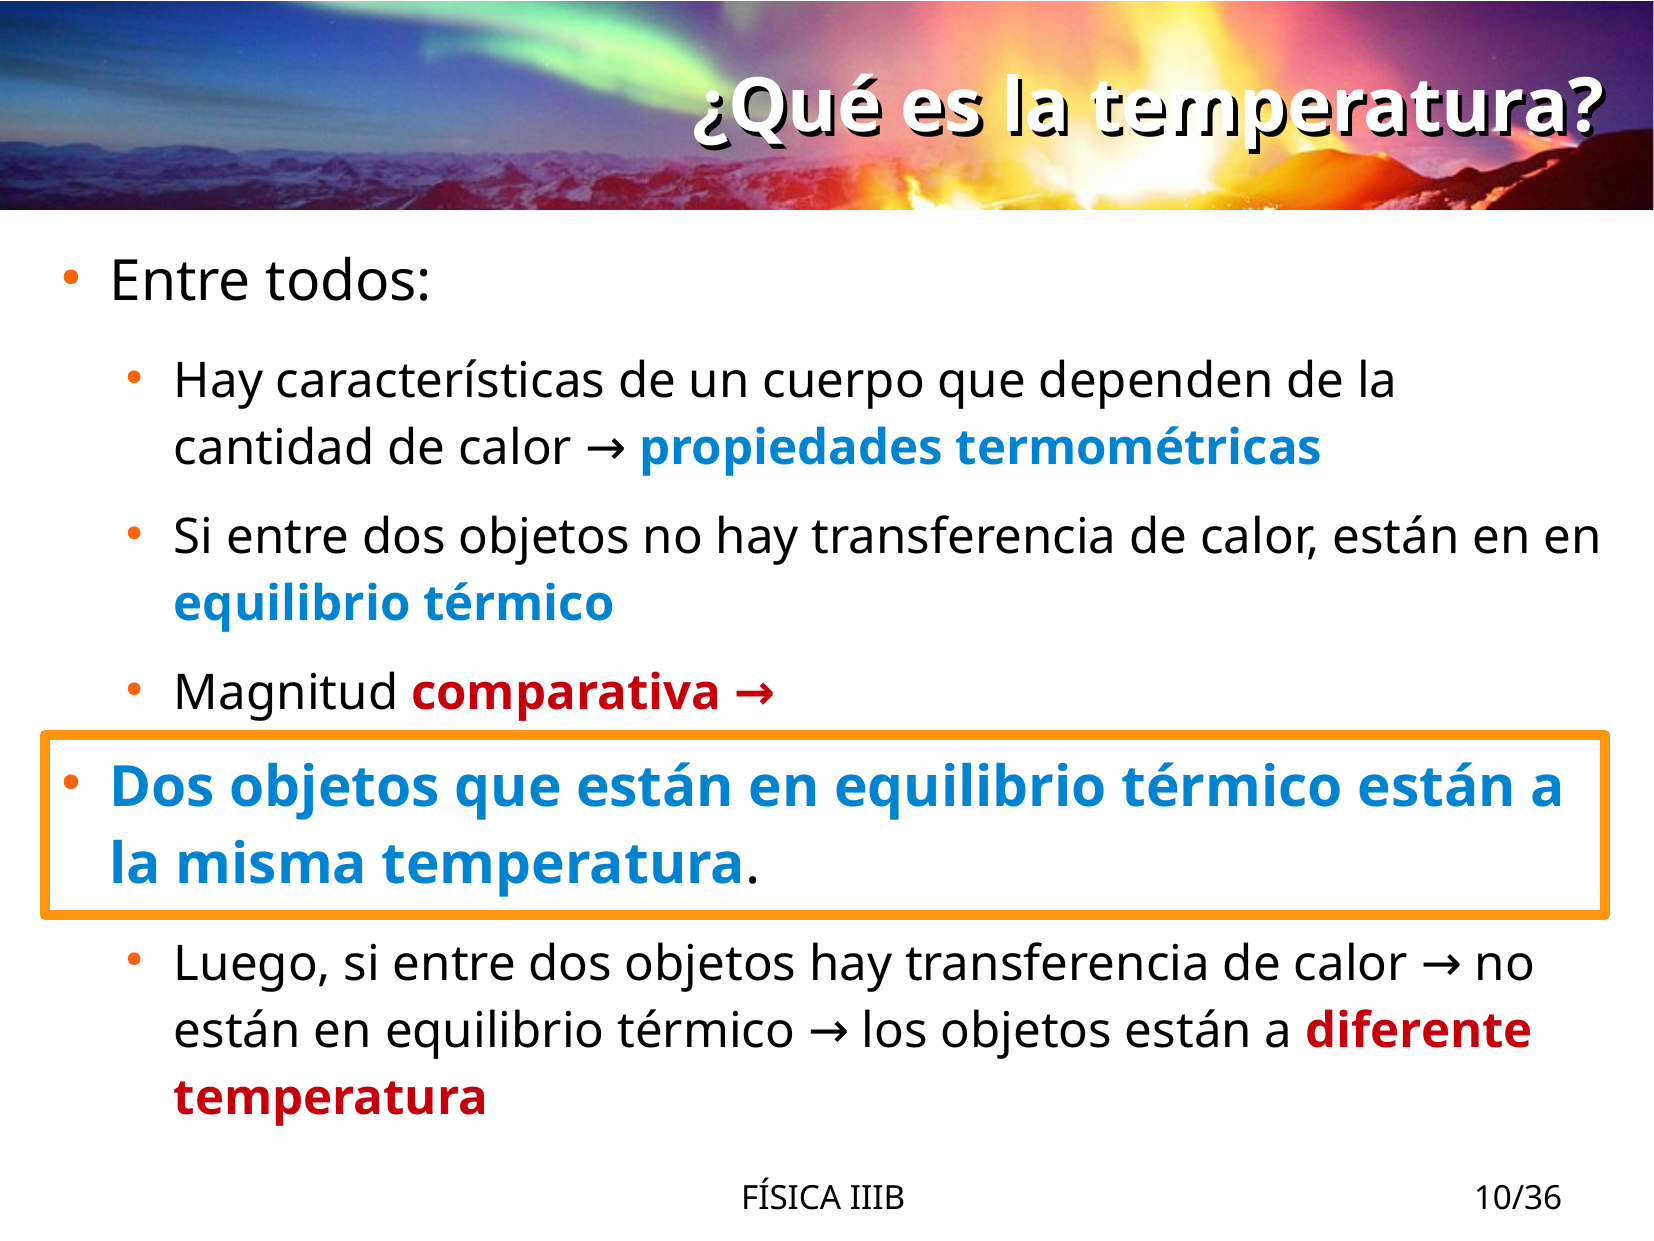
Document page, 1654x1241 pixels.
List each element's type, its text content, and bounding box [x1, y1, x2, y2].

list Entre todos: Hay características de un cuerpo que dependen de la cantidad de calor → propiedades termométricas Si entre dos objetos no hay transferencia de calor, están en en equilibrio térmico Magnitud comparativa → Dos objetos que están en equilibrio térmico están a la misma temperatura. Luego, si entre dos objetos hay transferencia de calor → no están en equilibrio térmico → los objetos están a diferente temperatura [50, 740, 1600, 910]
list Entre todos: Hay características de un cuerpo que dependen de la cantidad de calor → propiedades termométricas Si entre dos objetos no hay transferencia de calor, están en en equilibrio térmico Magnitud comparativa → Dos objetos que están en equilibrio térmico están a la misma temperatura. Luego, si entre dos objetos hay transferencia de calor → no están en equilibrio térmico → los objetos están a diferente temperatura [45, 920, 1606, 1141]
picture [0, 1, 1654, 210]
list Entre todos: Hay características de un cuerpo que dependen de la cantidad de calor → propiedades termométricas Si entre dos objetos no hay transferencia de calor, están en en equilibrio térmico Magnitud comparativa → Dos objetos que están en equilibrio térmico están a la misma temperatura. Luego, si entre dos objetos hay transferencia de calor → no están en equilibrio térmico → los objetos están a diferente temperatura [45, 240, 1606, 730]
title ¿Qué es la temperatura? [45, 15, 1606, 191]
